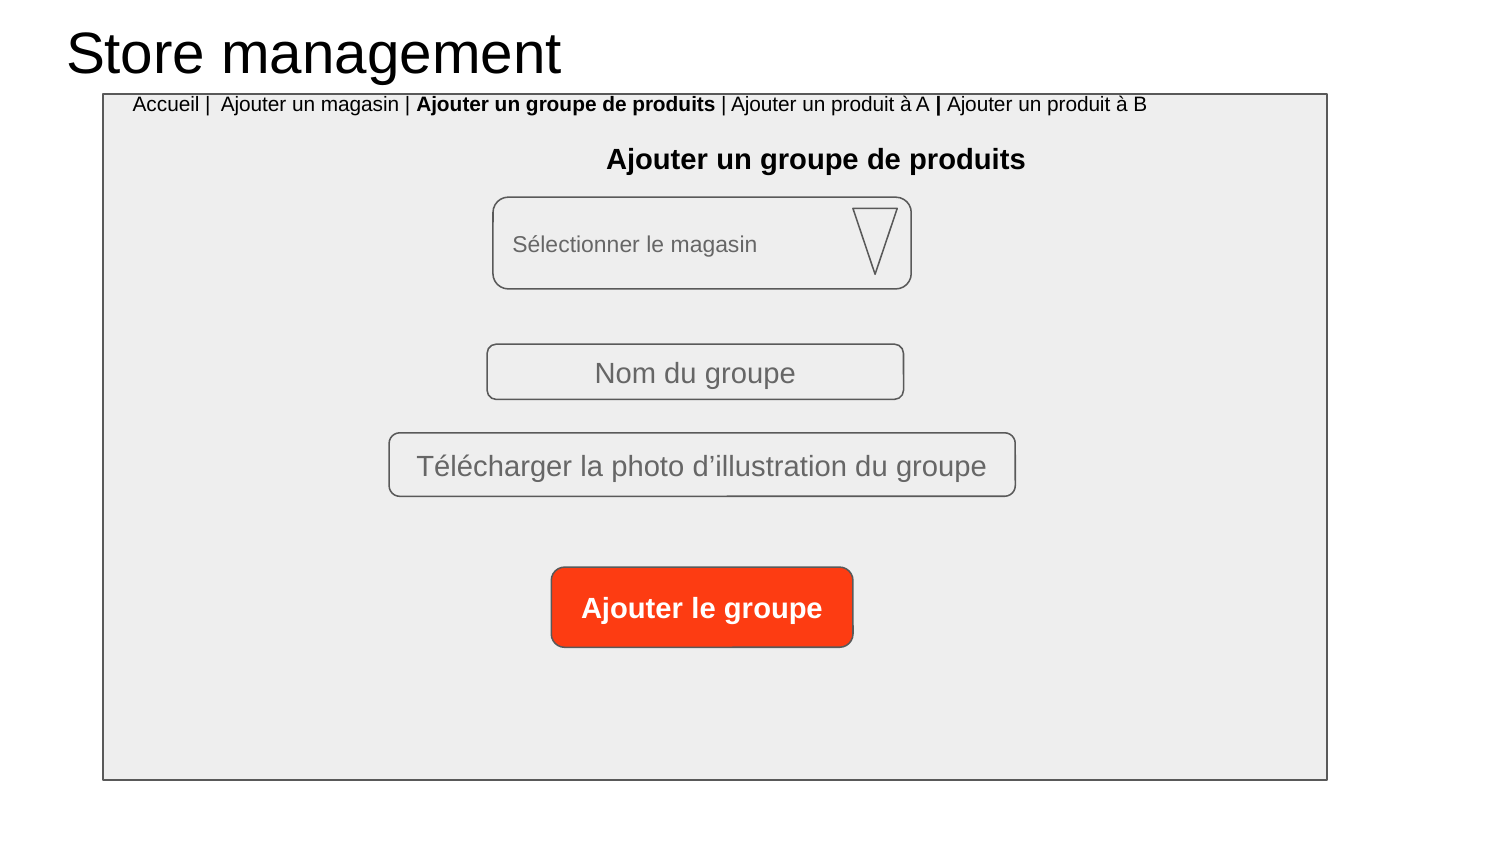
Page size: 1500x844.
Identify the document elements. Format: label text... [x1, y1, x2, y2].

text_box [103, 93, 1327, 780]
text_box Sélectionner le magasin [492, 197, 912, 289]
text_box Nom du groupe [487, 344, 904, 400]
text_box Ajouter le groupe [551, 567, 853, 648]
text_box Ajouter un groupe de produits [446, 135, 1194, 180]
text_box Télécharger la photo d’illustration du groupe [389, 432, 1016, 497]
text_box Accueil | Ajouter un magasin | Ajouter un groupe de produits | Ajouter un produit à A | Ajouter un produit à B [117, 86, 1313, 119]
title Store management [51, 0, 1449, 94]
